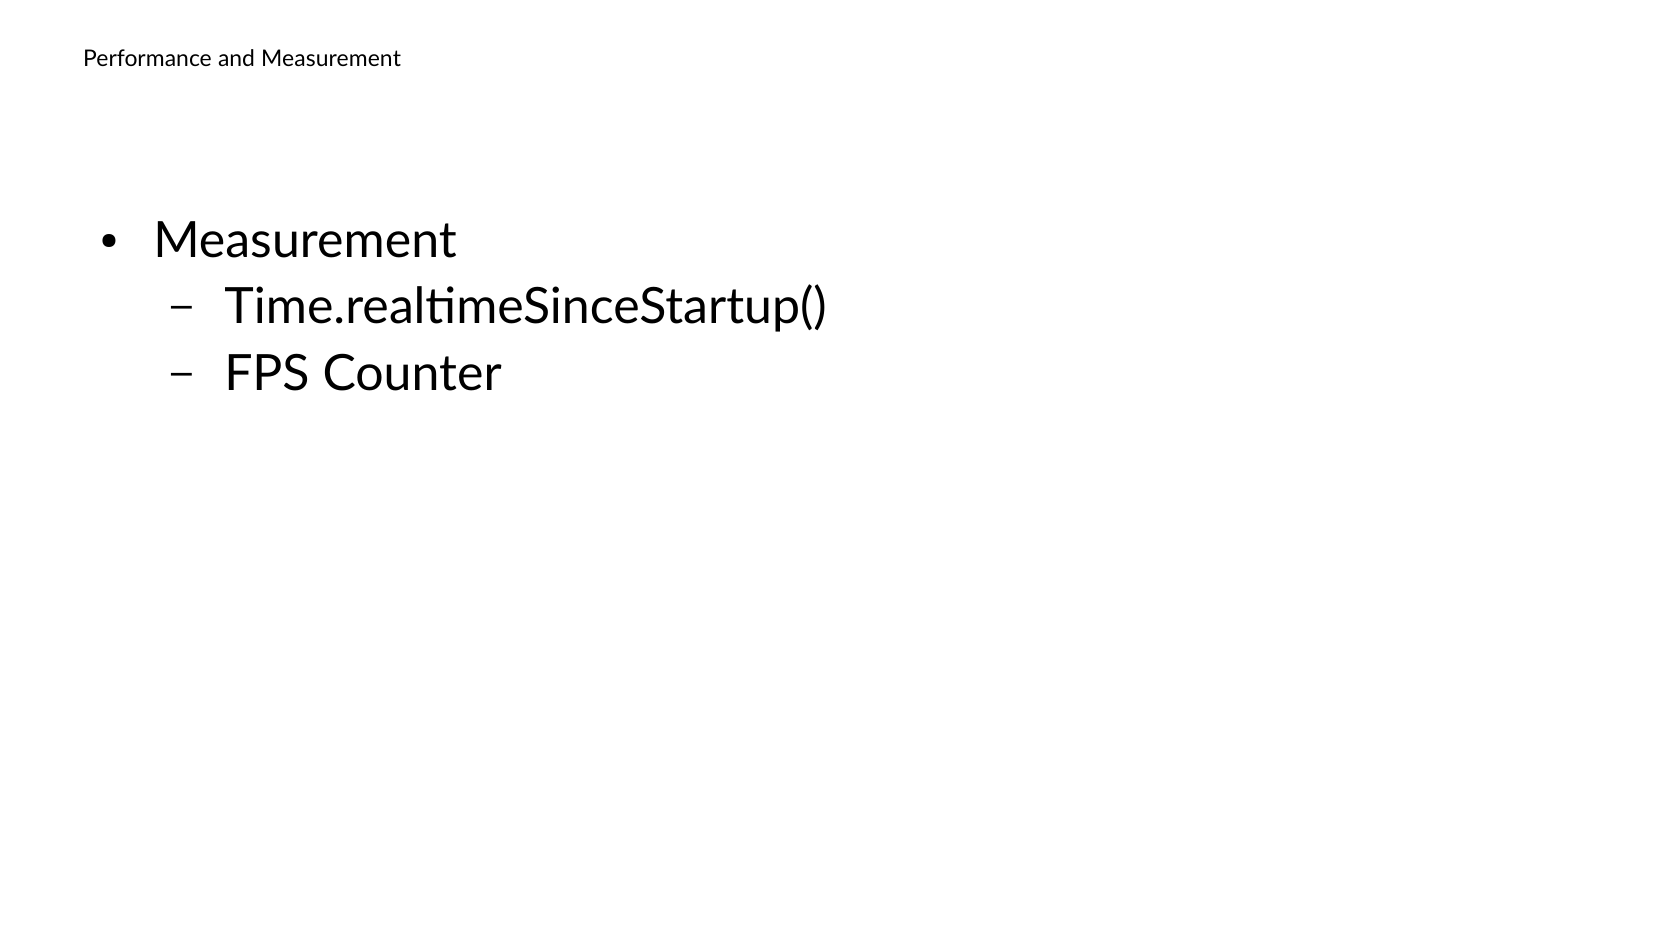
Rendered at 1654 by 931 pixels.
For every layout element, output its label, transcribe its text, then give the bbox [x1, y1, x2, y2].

title Performance and Measurement [83, 0, 1571, 119]
list Measurement Time.realtimeSinceStartup() FPS Counter [82, 217, 1571, 839]
